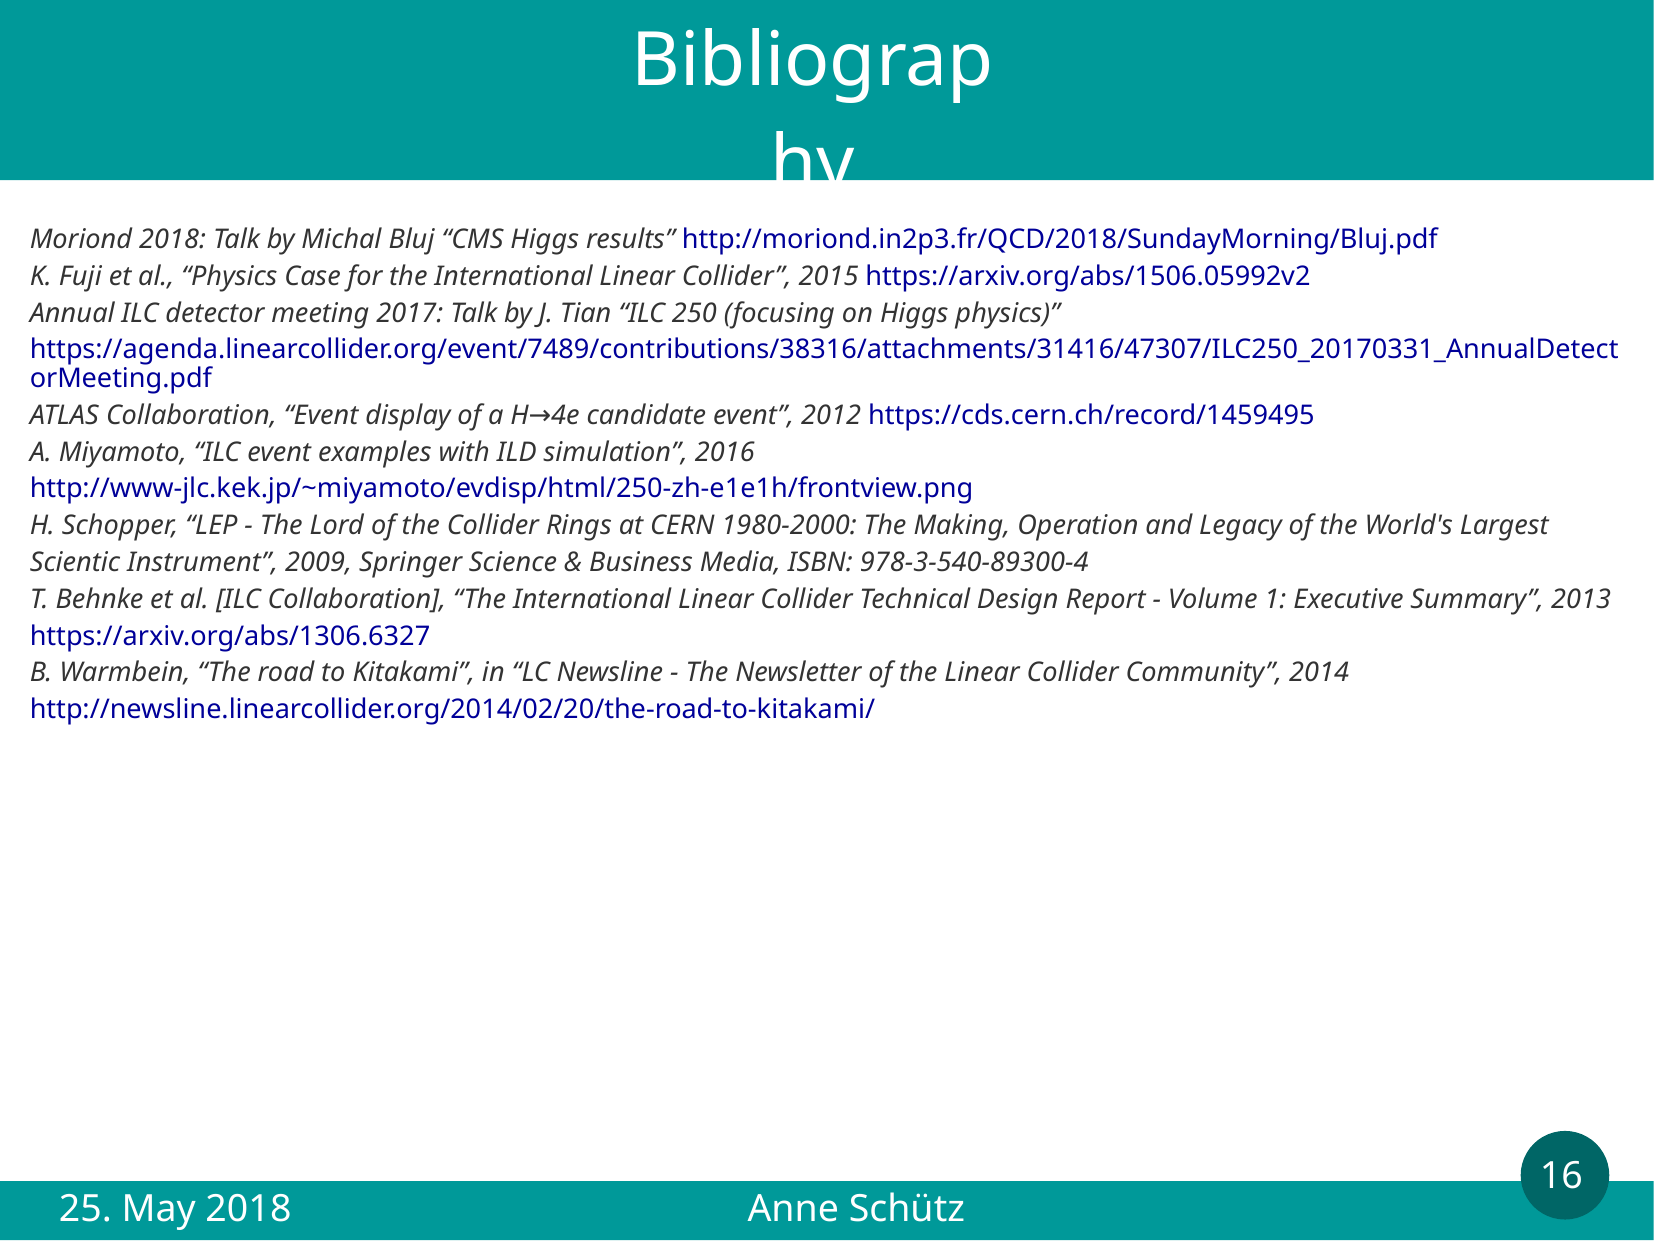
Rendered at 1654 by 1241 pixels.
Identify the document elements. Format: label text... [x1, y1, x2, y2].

title Bibliography [631, 20, 1022, 196]
text_box Moriond 2018: Talk by Michal Bluj “CMS Higgs results” http://moriond.in2p3.fr/QCD/2018/SundayMorning/Bluj.pdf K. Fuji et al., “Physics Case for the International Linear Collider”, 2015 https://arxiv.org/abs/1506.05992v2 Annual ILC detector meeting 2017: Talk by J. Tian “ILC 250 (focusing on Higgs physics)” https://agenda.linearcollider.org/event/7489/contributions/38316/attachments/31416/47307/ILC250_20170331_AnnualDetectorMeeting.pdf ATLAS Collaboration, “Event display of a H→4e candidate event”, 2012 https://cds.cern.ch/record/1459495 A. Miyamoto, “ILC event examples with ILD simulation”, 2016 http://www-jlc.kek.jp/~miyamoto/evdisp/html/250-zh-e1e1h/frontview.png H. Schopper, “LEP - The Lord of the Collider Rings at CERN 1980-2000: The Making, Operation and Legacy of the World's Largest Scientic Instrument”, 2009, Springer Science & Business Media, ISBN: 978-3-540-89300-4 T. Behnke et al. [ILC Collaboration], “The International Linear Collider Technical Design Report - Volume 1: Executive Summary”, 2013 https://arxiv.org/abs/1306.6327 B. Warmbein, “The road to Kitakami”, in “LC Newsline - The Newsletter of the Linear Collider Community”, 2014 http://newsline.linearcollider.org/2014/02/20/the-road-to-kitakami/ [15, 212, 1636, 736]
